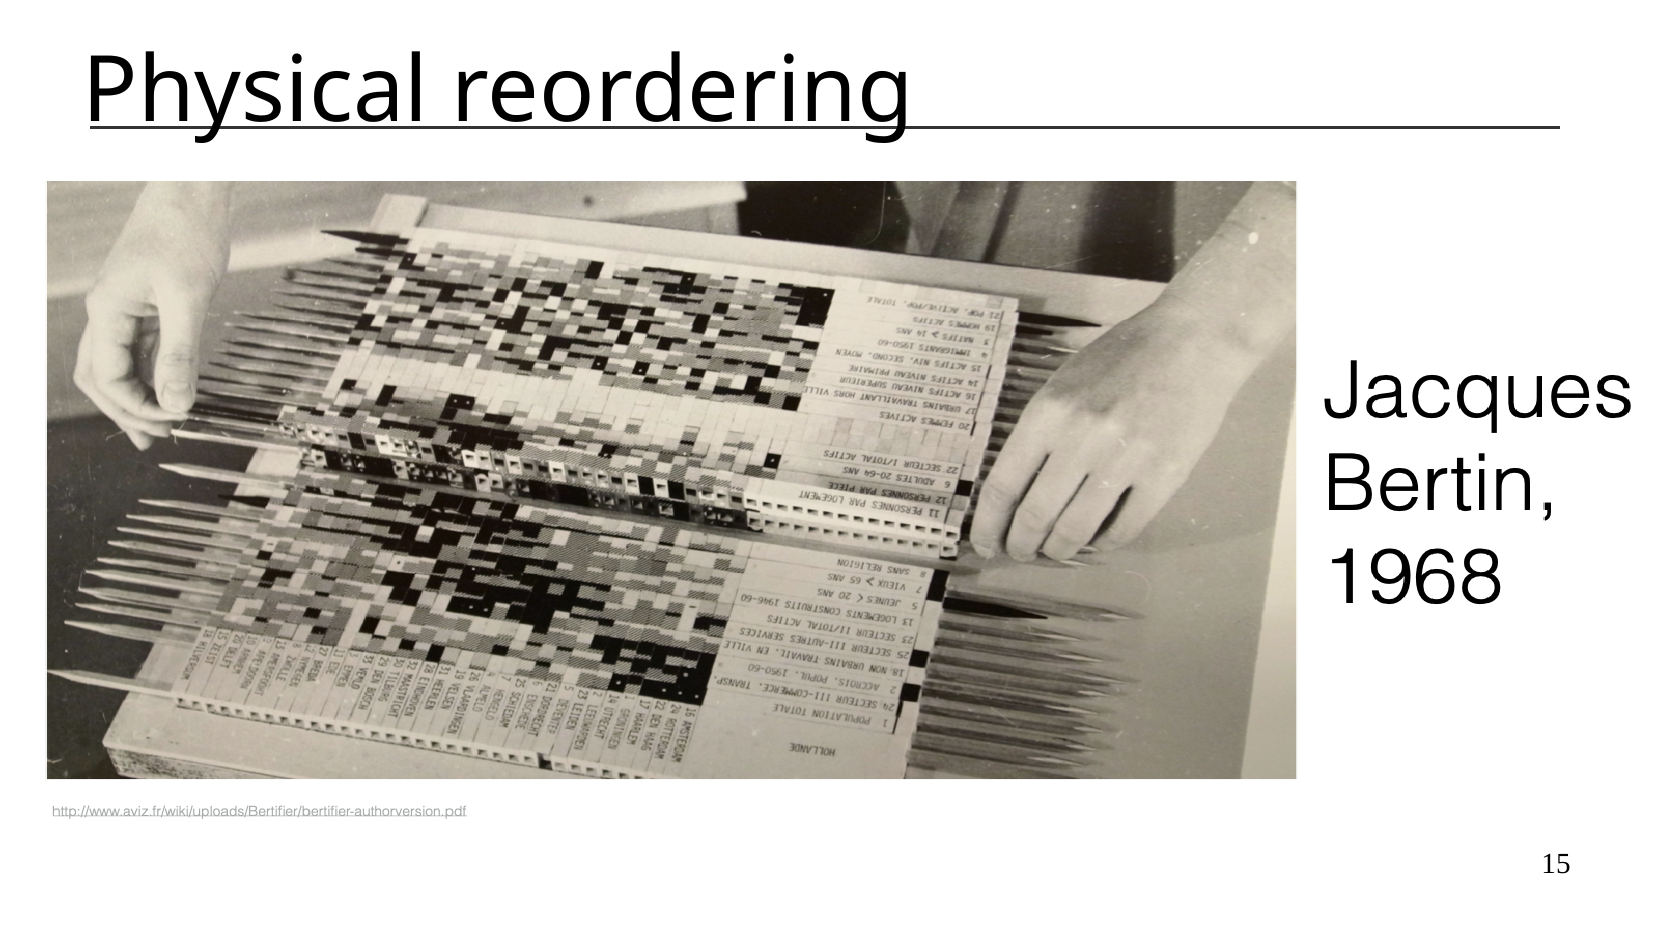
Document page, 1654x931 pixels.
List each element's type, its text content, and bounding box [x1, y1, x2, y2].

title Physical reordering [82, 32, 1571, 140]
picture [15, 150, 1643, 841]
